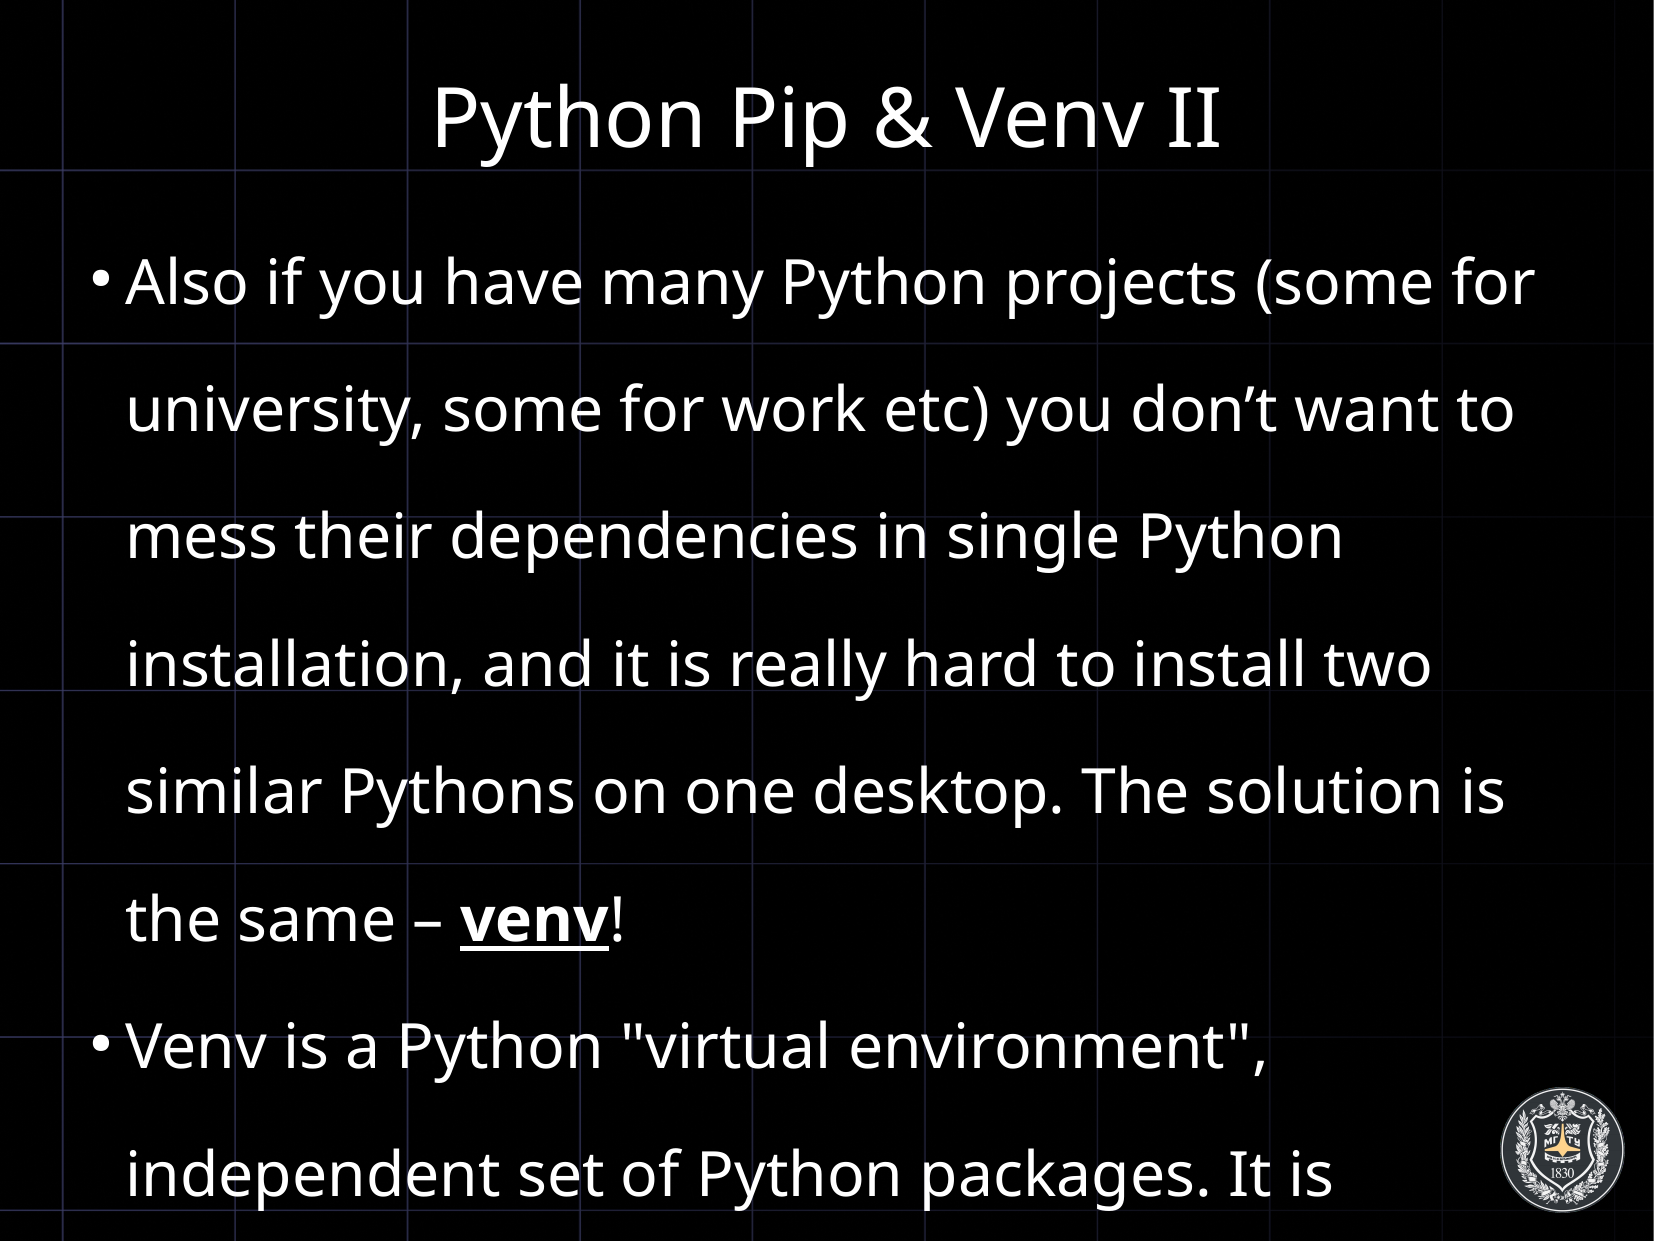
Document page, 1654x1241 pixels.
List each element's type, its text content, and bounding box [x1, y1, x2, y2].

title Python Pip & Venv II [82, 37, 1571, 187]
picture [0, 0, 1654, 1241]
text_box Also if you have many Python projects (some for university, some for work etc) you don’t want to mess their dependencies in single Python installation, and it is really hard to install two similar Pythons on one desktop. The solution is the same – venv! Venv is a Python "virtual environment", independent set of Python packages. It is created on top of an existing Python installation, known as the virtual environment’s "base" Python. [75, 187, 1576, 1163]
